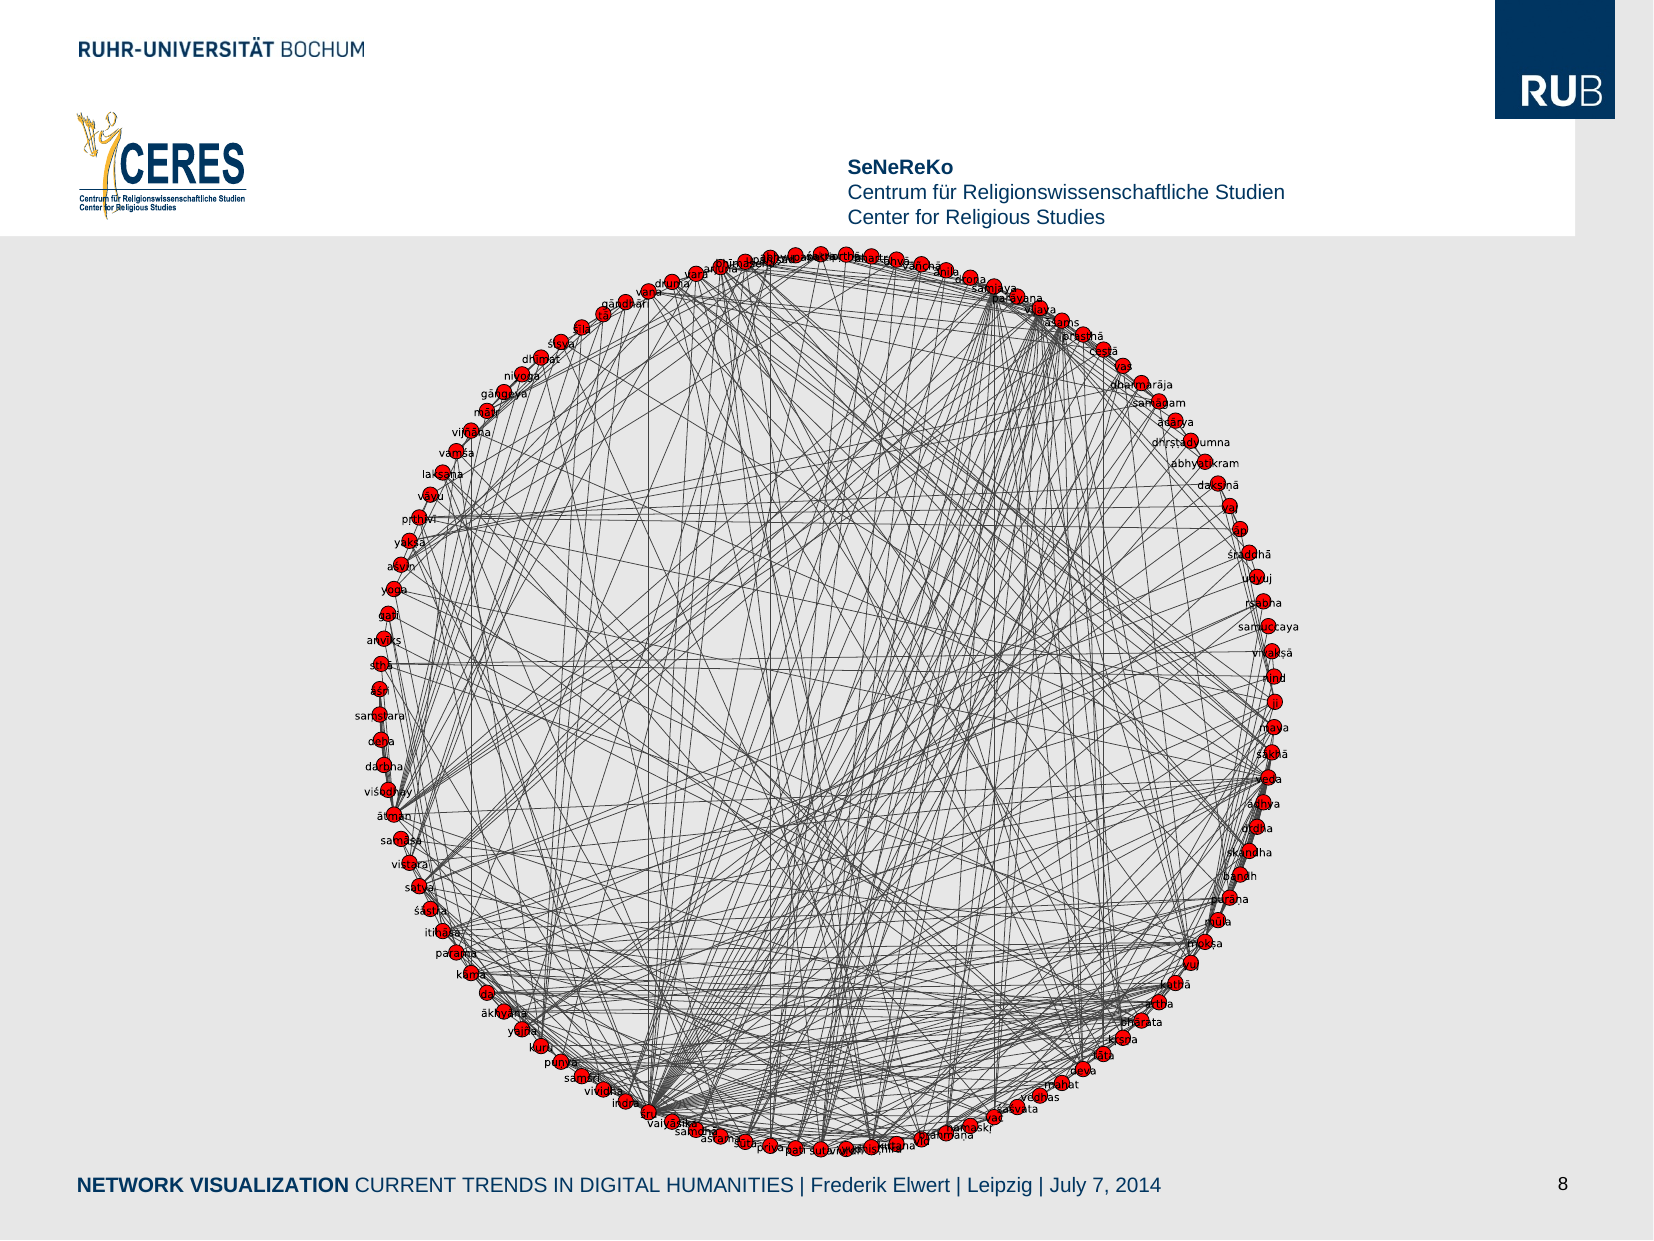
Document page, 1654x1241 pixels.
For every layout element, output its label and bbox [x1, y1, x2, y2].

picture [1495, 0, 1615, 119]
picture [79, 37, 364, 57]
picture [355, 246, 1299, 1158]
